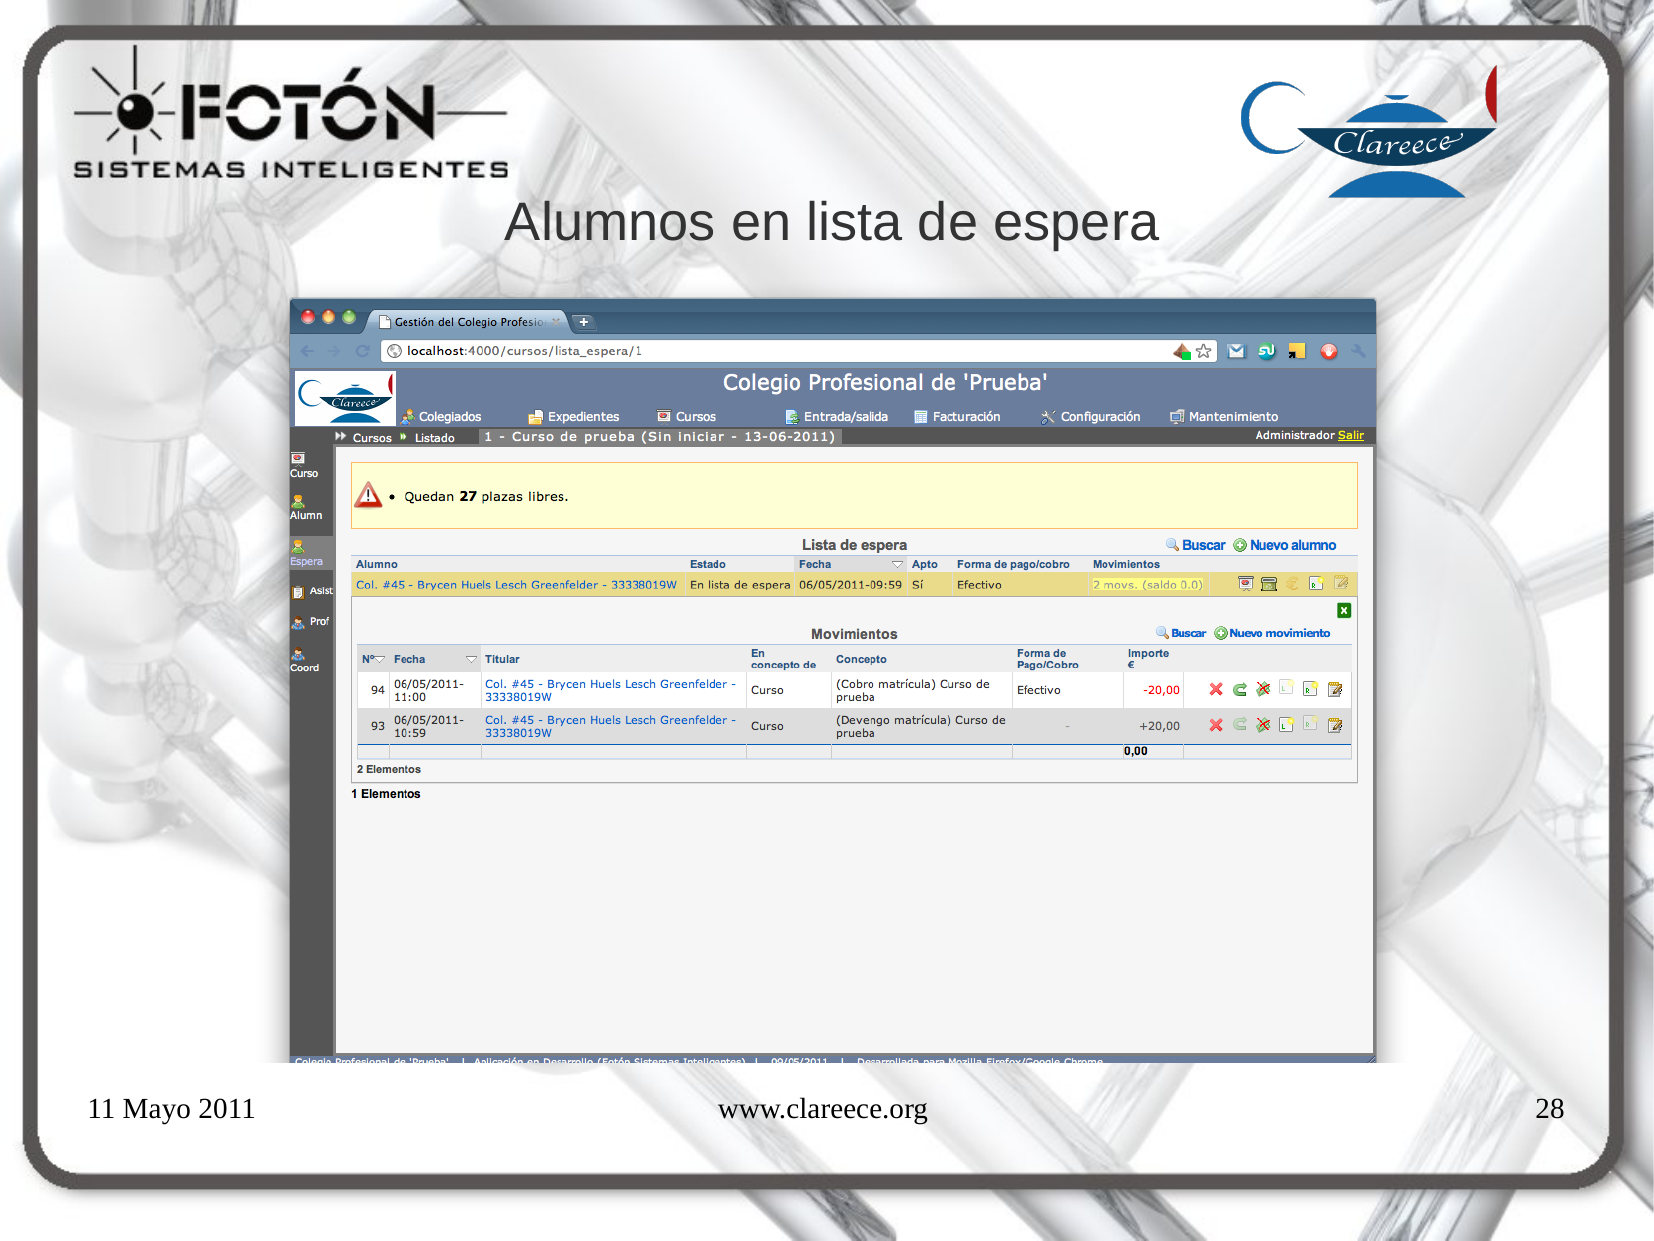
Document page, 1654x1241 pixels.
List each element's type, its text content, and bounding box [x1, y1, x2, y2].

title Alumnos en lista de espera [88, 177, 1577, 266]
picture [0, 0, 1654, 1241]
